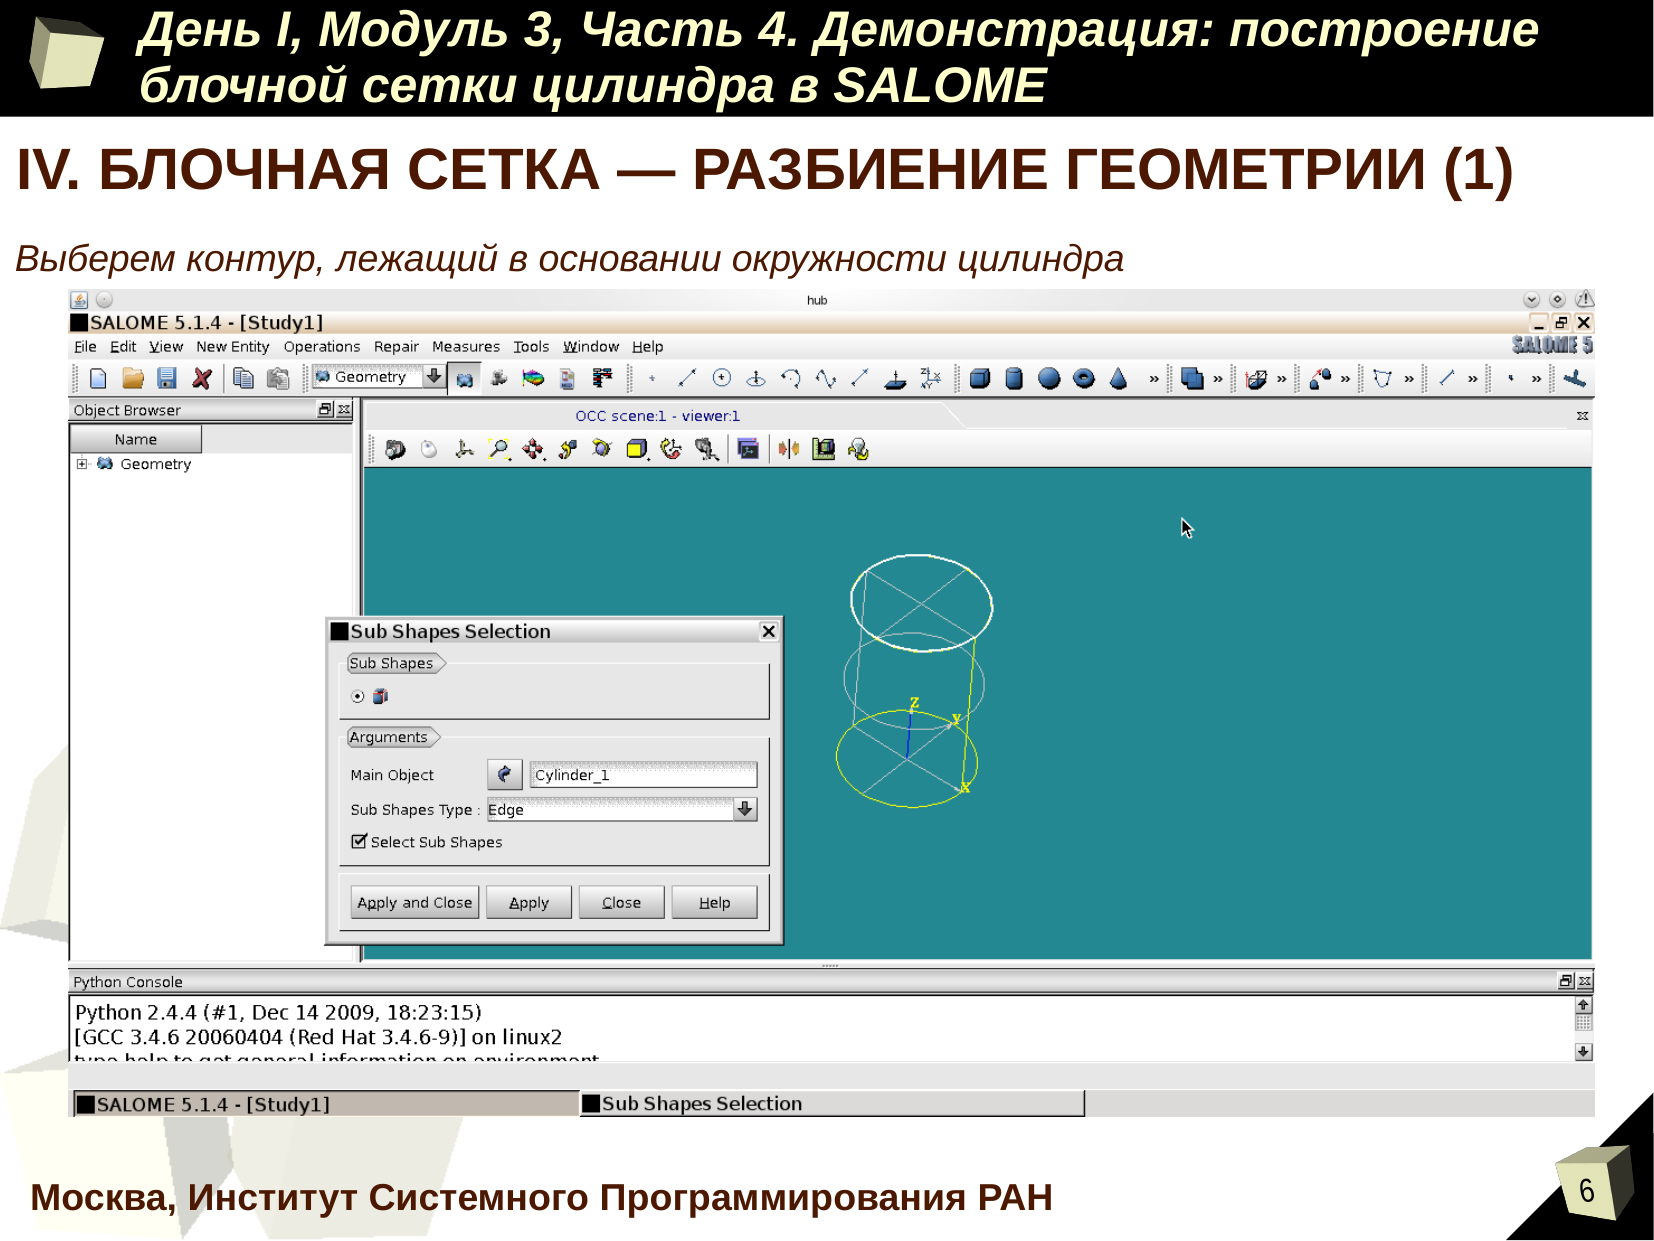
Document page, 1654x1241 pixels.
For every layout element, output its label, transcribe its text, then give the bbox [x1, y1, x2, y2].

picture [0, 289, 1595, 1241]
text_box Выберем контур, лежащий в основании окружности цилиндра [0, 230, 1654, 288]
picture [464, 1193, 472, 1198]
text_box IV. БЛОЧНАЯ СЕТКА — РАЗБИЕНИЕ ГЕОМЕТРИИ (1) [1, 129, 1654, 210]
